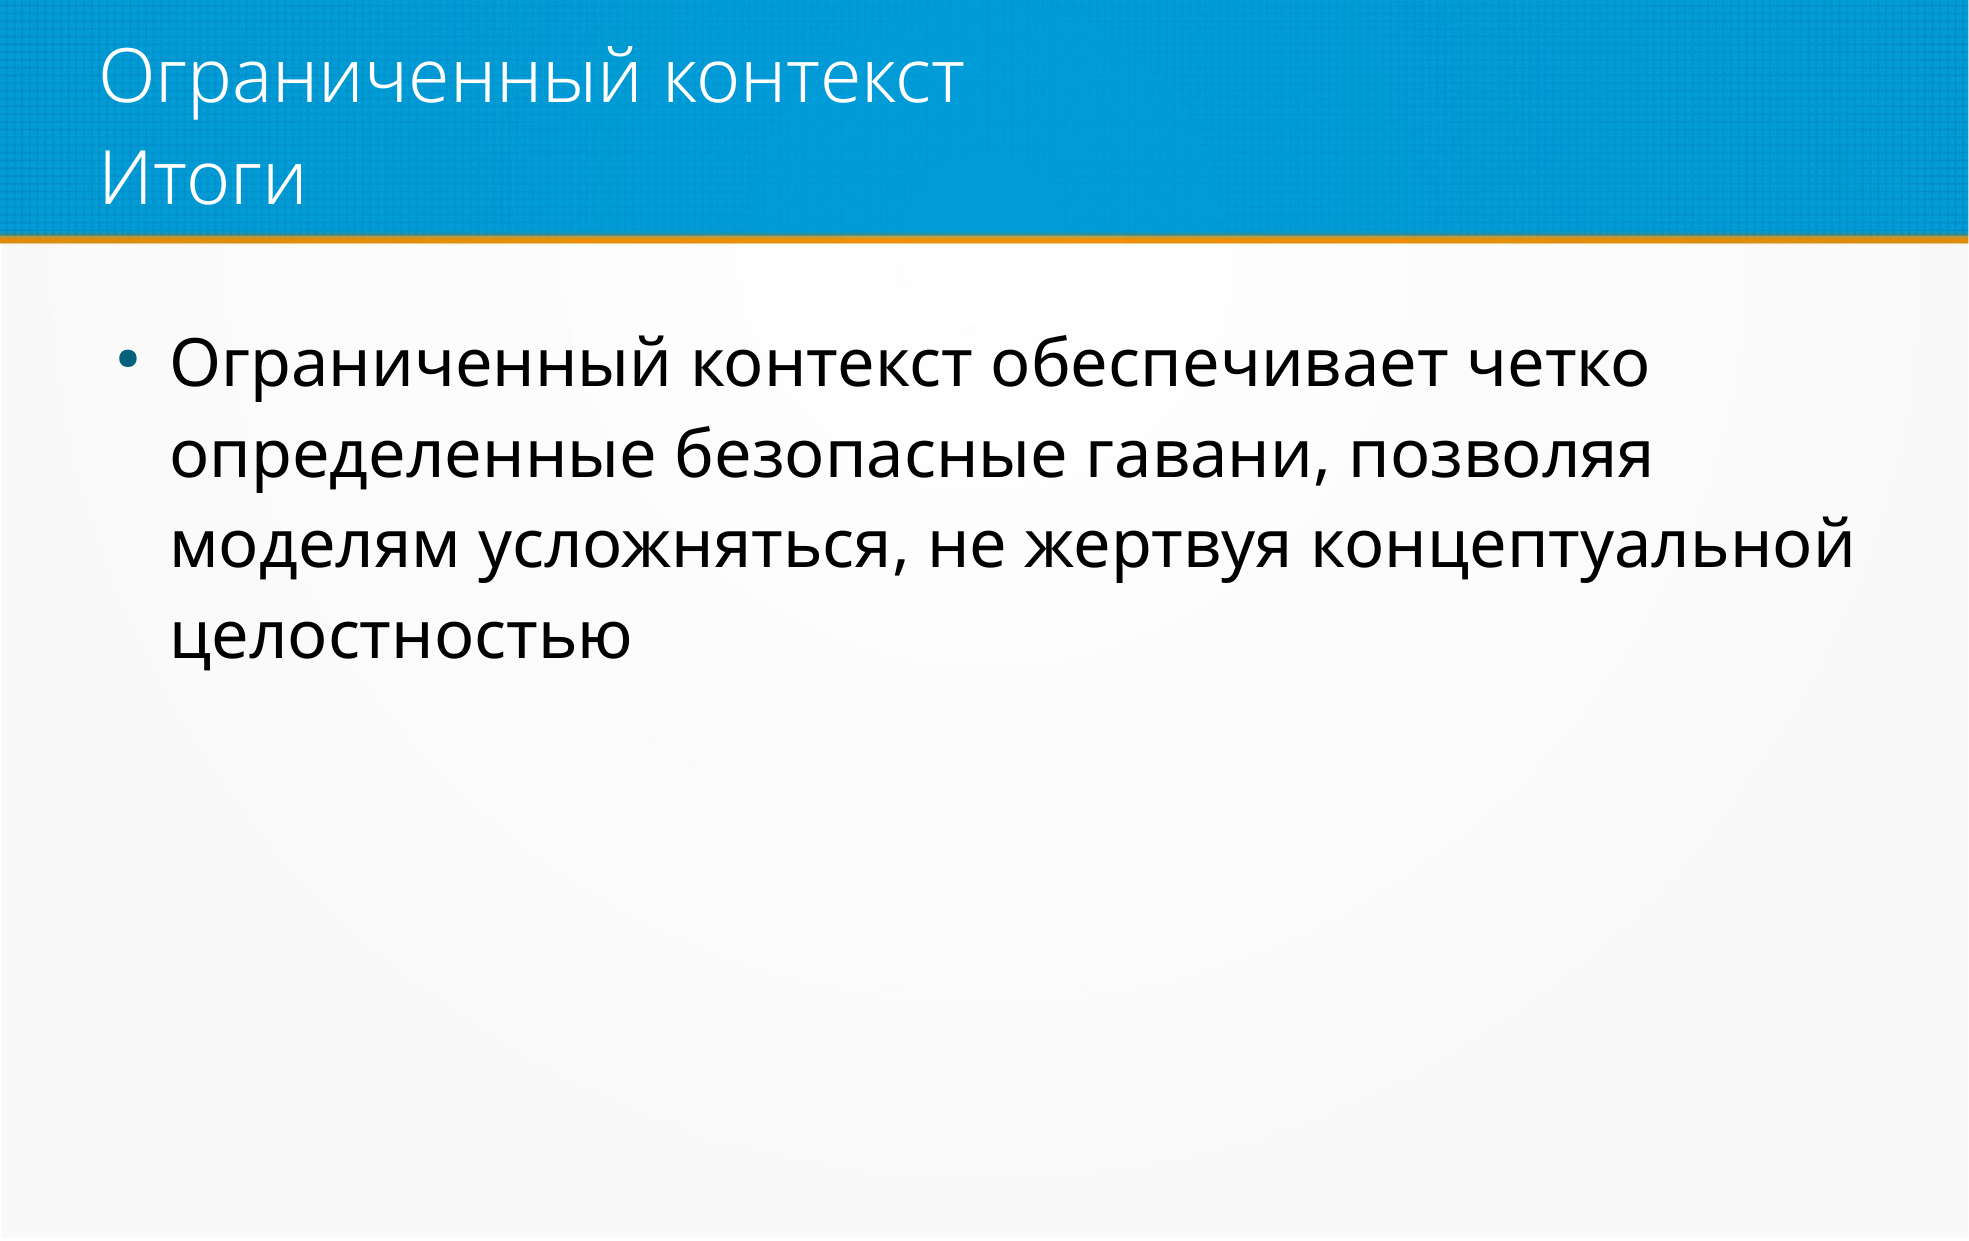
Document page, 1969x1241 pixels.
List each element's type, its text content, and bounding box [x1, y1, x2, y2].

title Ограниченный контекст Итоги [98, 19, 1870, 227]
picture [0, 233, 1969, 1241]
list Ограниченный контекст обеспечивает четко определенные безопасные гавани, позволяя моделям усложняться, не жертвуя концептуальной целостностью [98, 315, 1861, 1081]
